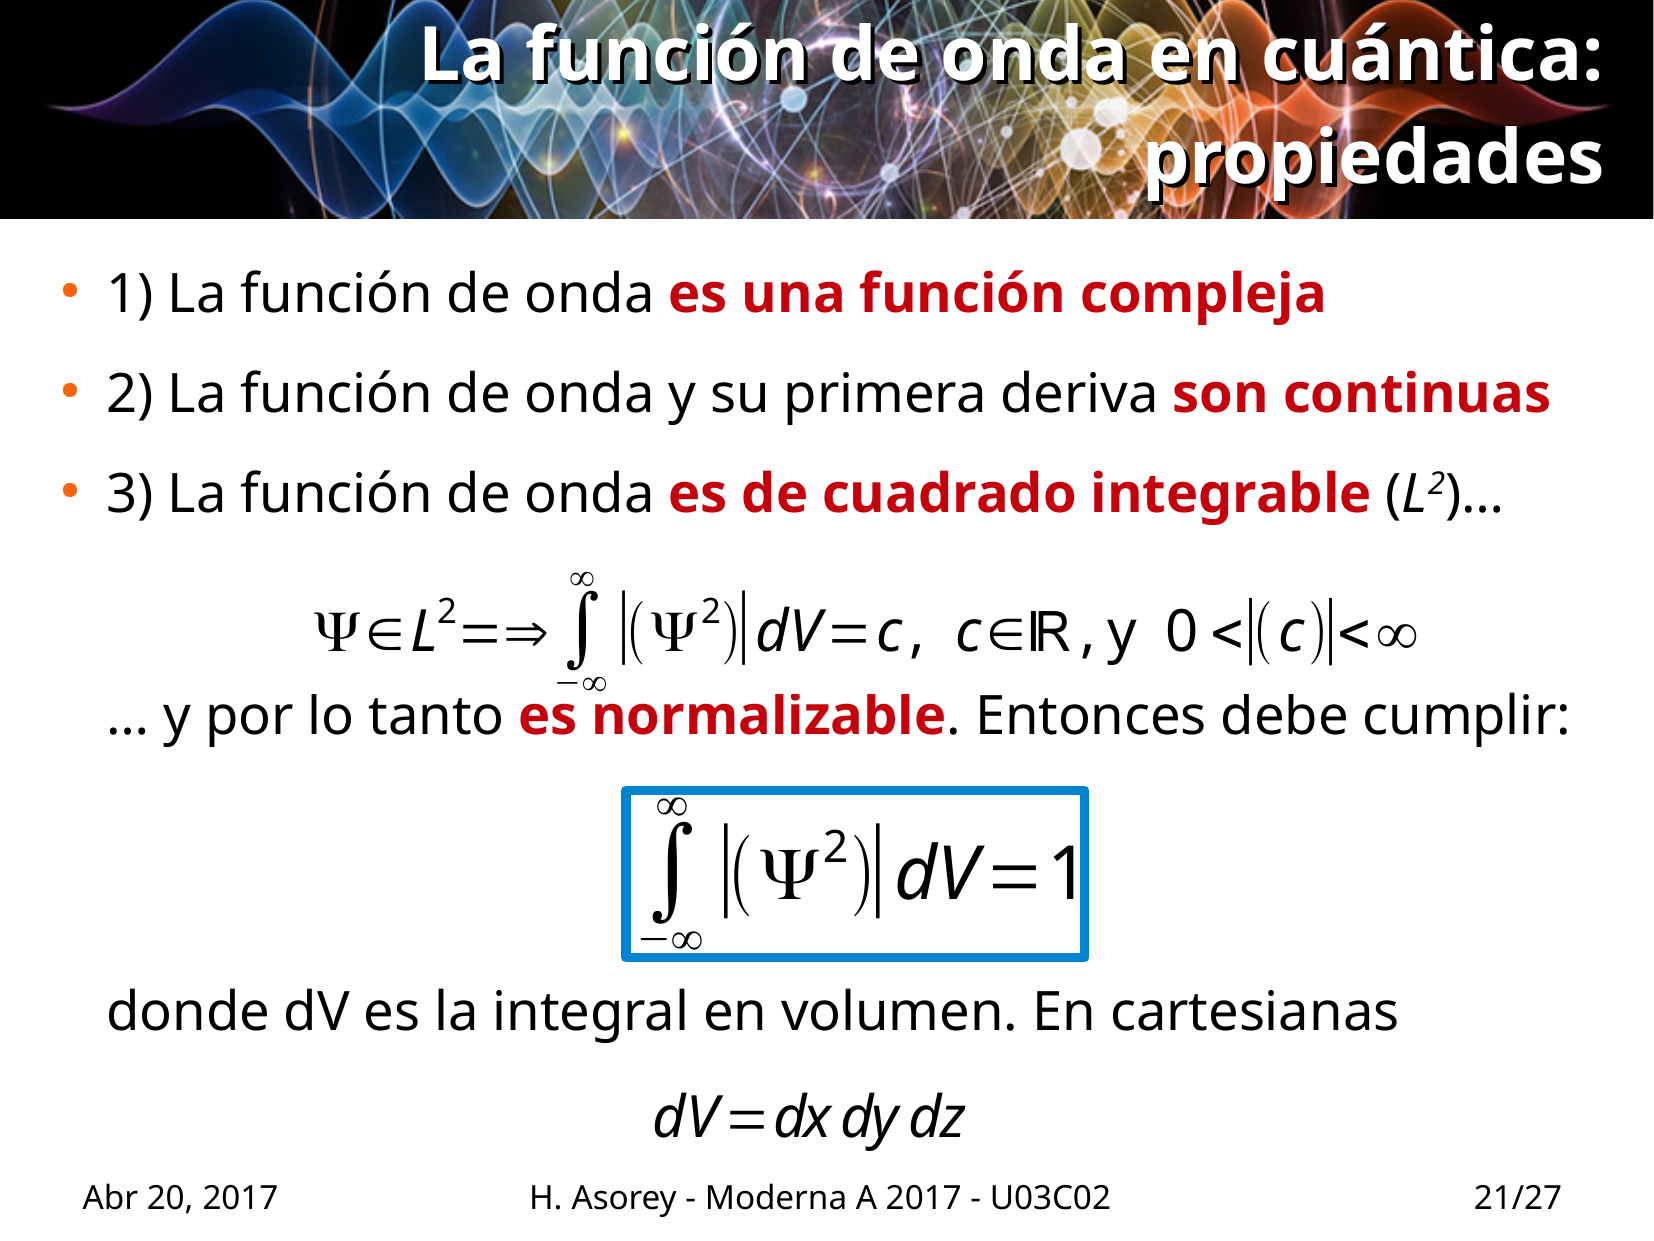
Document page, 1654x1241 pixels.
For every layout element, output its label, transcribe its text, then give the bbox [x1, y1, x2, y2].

title La función de onda en cuántica: propiedades [45, 15, 1606, 191]
picture [0, 0, 1654, 219]
list 1) La función de onda es una función compleja 2) La función de onda y su primera deriva son continuas 3) La función de onda es de cuadrado integrable (L2)… … y por lo tanto es normalizable. Entonces debe cumplir: donde dV es la integral en volumen. En cartesianas [45, 255, 1606, 1156]
chart [645, 1081, 974, 1153]
chart [304, 570, 1426, 694]
chart [630, 795, 1081, 954]
